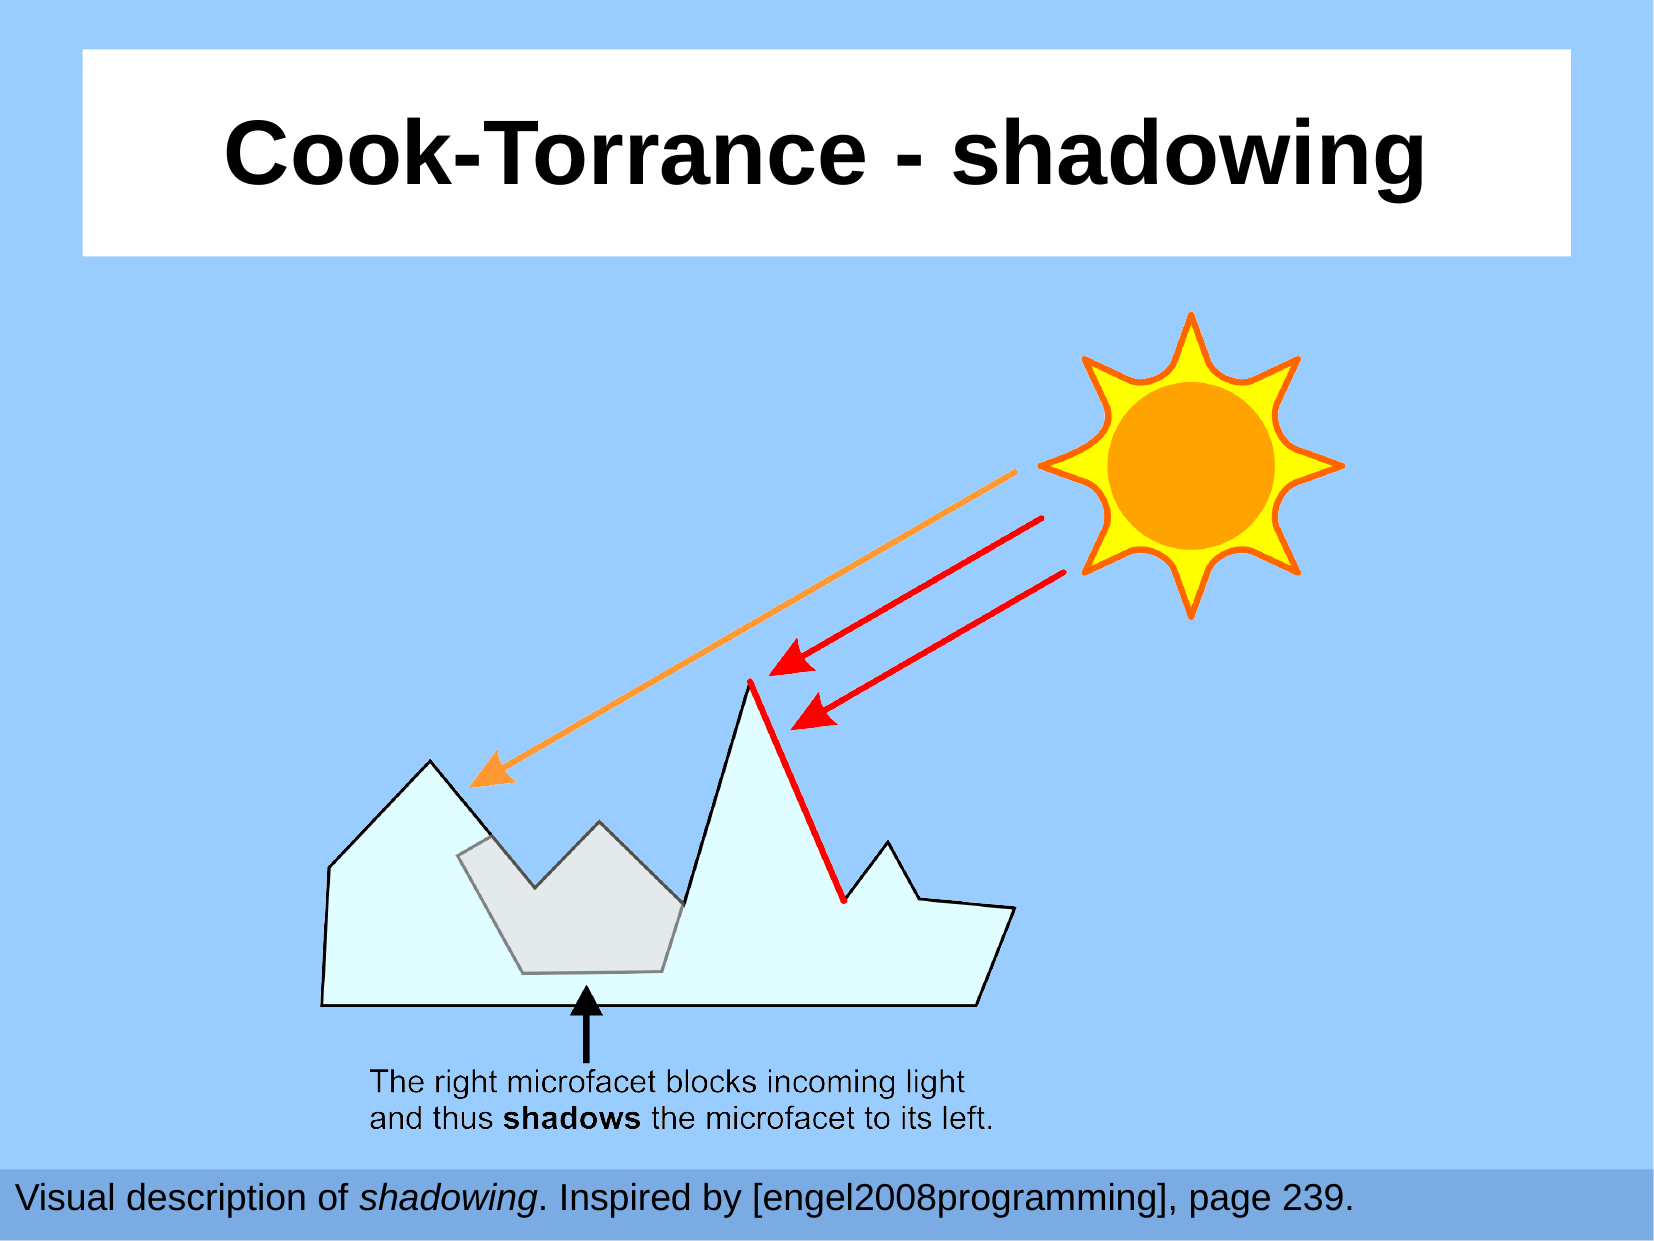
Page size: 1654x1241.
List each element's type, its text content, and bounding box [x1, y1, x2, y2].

text_box Visual description of shadowing. Inspired by [engel2008programming], page 239. [0, 1169, 1654, 1241]
title Cook-Torrance - shadowing [82, 49, 1571, 257]
picture [305, 311, 1349, 1148]
